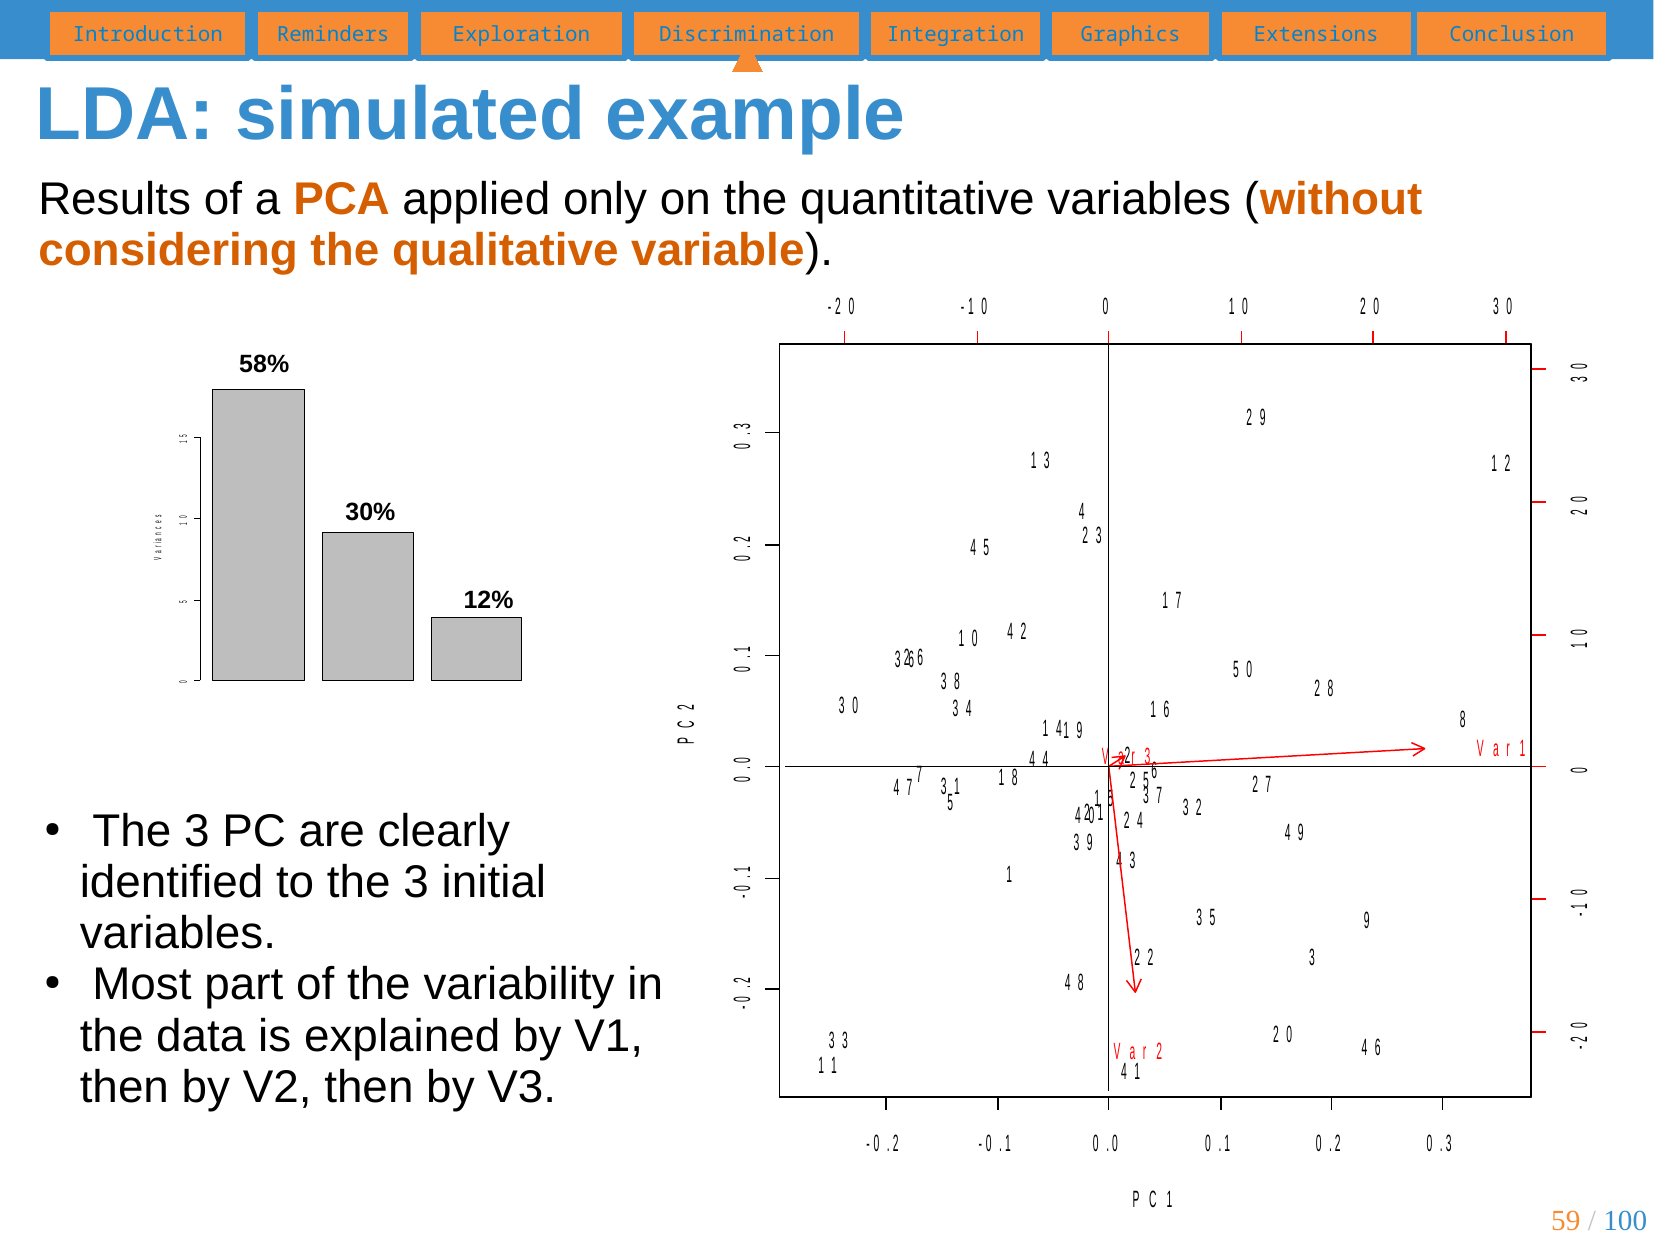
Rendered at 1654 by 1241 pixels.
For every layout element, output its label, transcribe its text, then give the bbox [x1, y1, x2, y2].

text_box Results of a PCA applied only on the quantitative variables (without considering the qualitative variable). [23, 165, 1619, 283]
picture [661, 283, 1593, 1241]
title LDA: simulated example [35, 61, 1571, 165]
text_box The 3 PC are clearly identified to the 3 initial variables. Most part of the variability in the data is explained by V1, then by V2, then by V3. [29, 797, 680, 1241]
picture [147, 336, 562, 750]
text_box 12% [448, 578, 538, 622]
text_box [732, 41, 763, 72]
text_box 58% [224, 342, 313, 386]
text_box 30% [330, 490, 420, 533]
